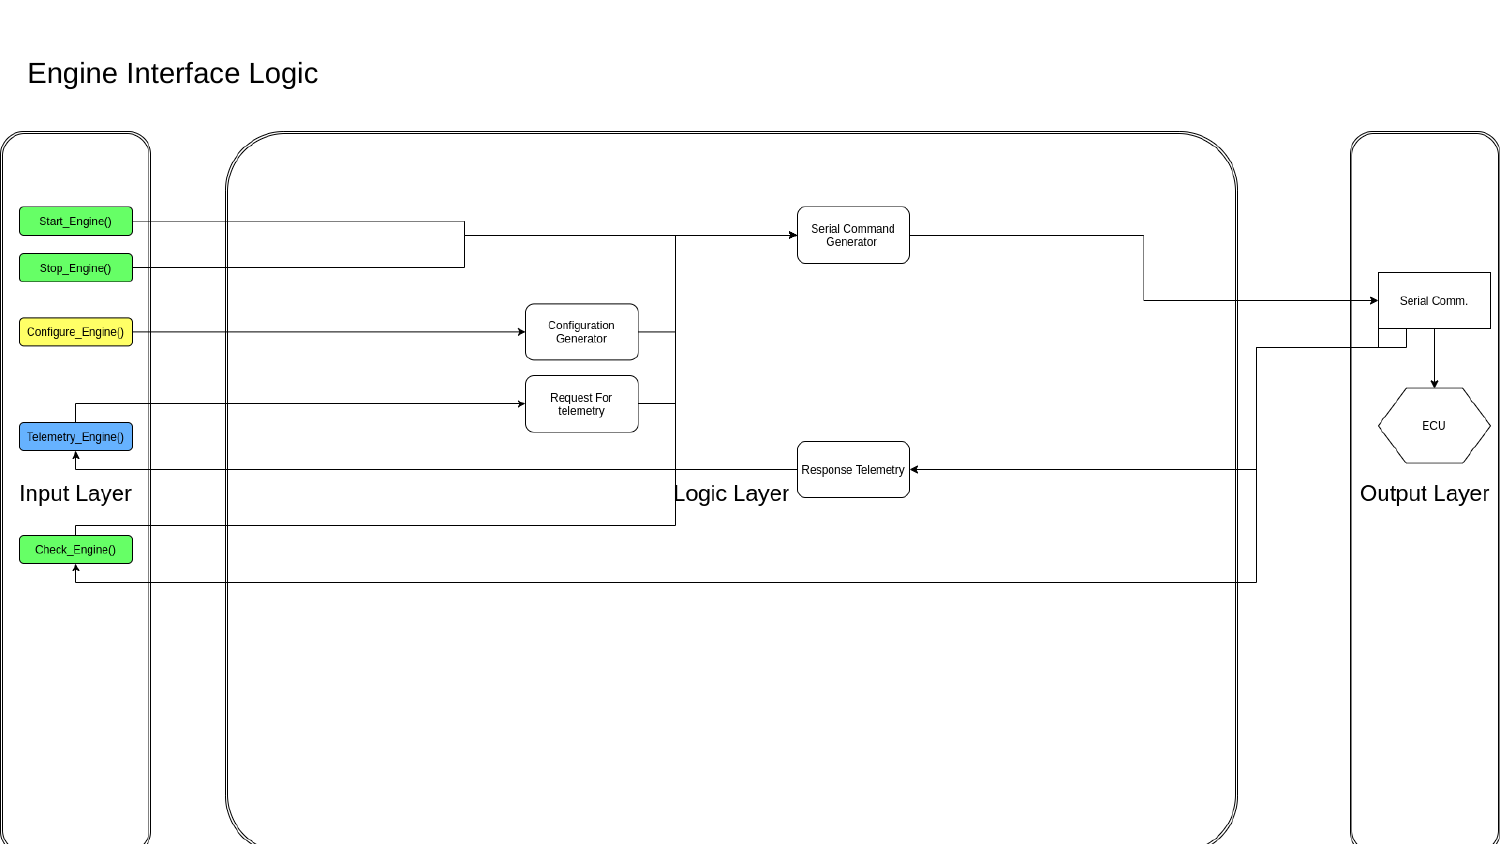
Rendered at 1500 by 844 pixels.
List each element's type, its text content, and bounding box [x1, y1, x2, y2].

title Engine Interface Logic [27, 26, 1426, 121]
picture [0, 131, 1500, 844]
